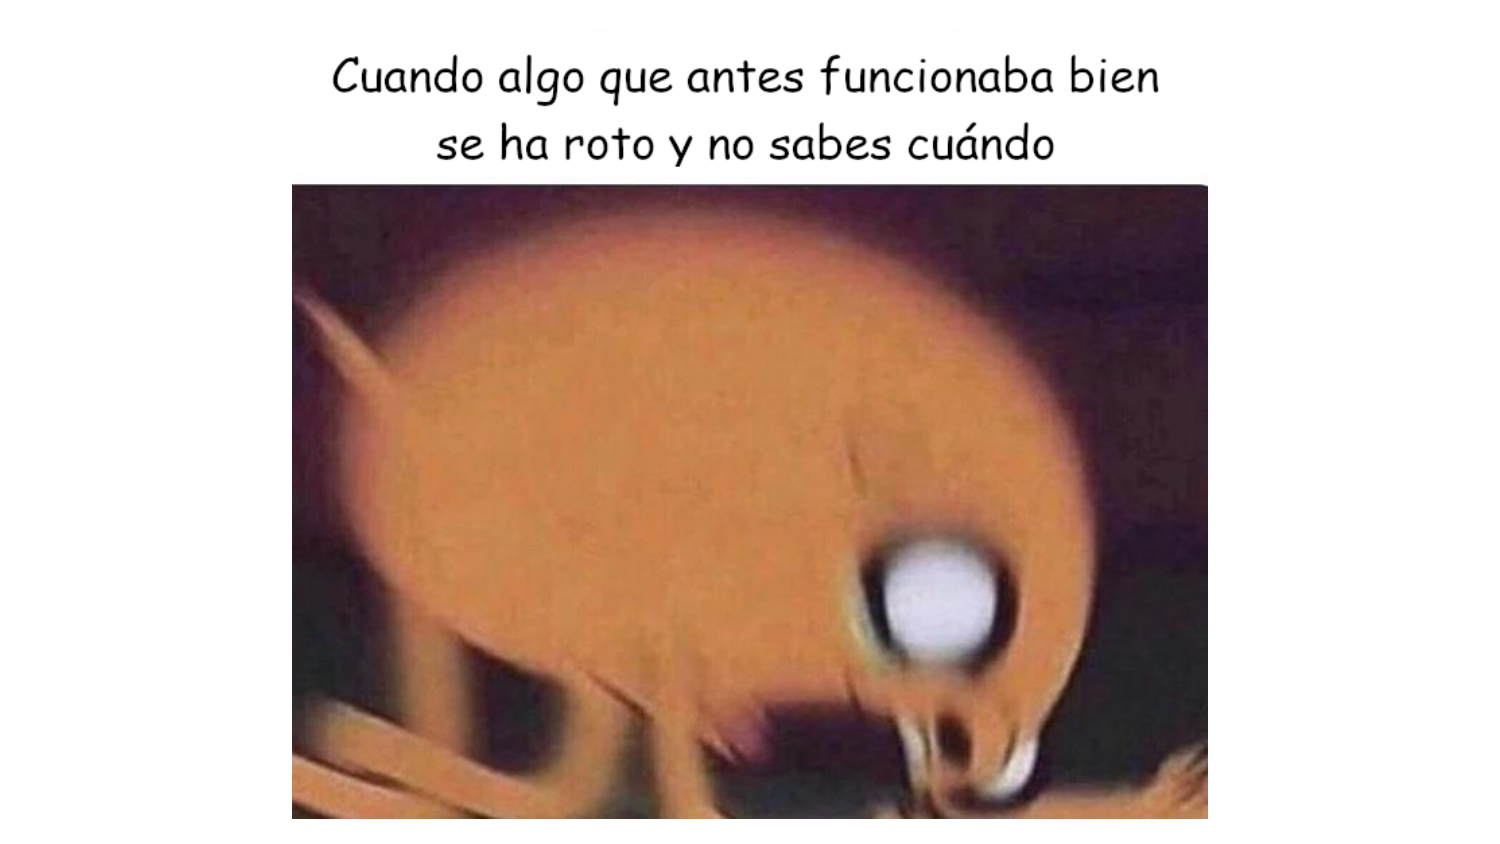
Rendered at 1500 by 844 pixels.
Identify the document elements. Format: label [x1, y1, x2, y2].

picture [292, 24, 1208, 819]
